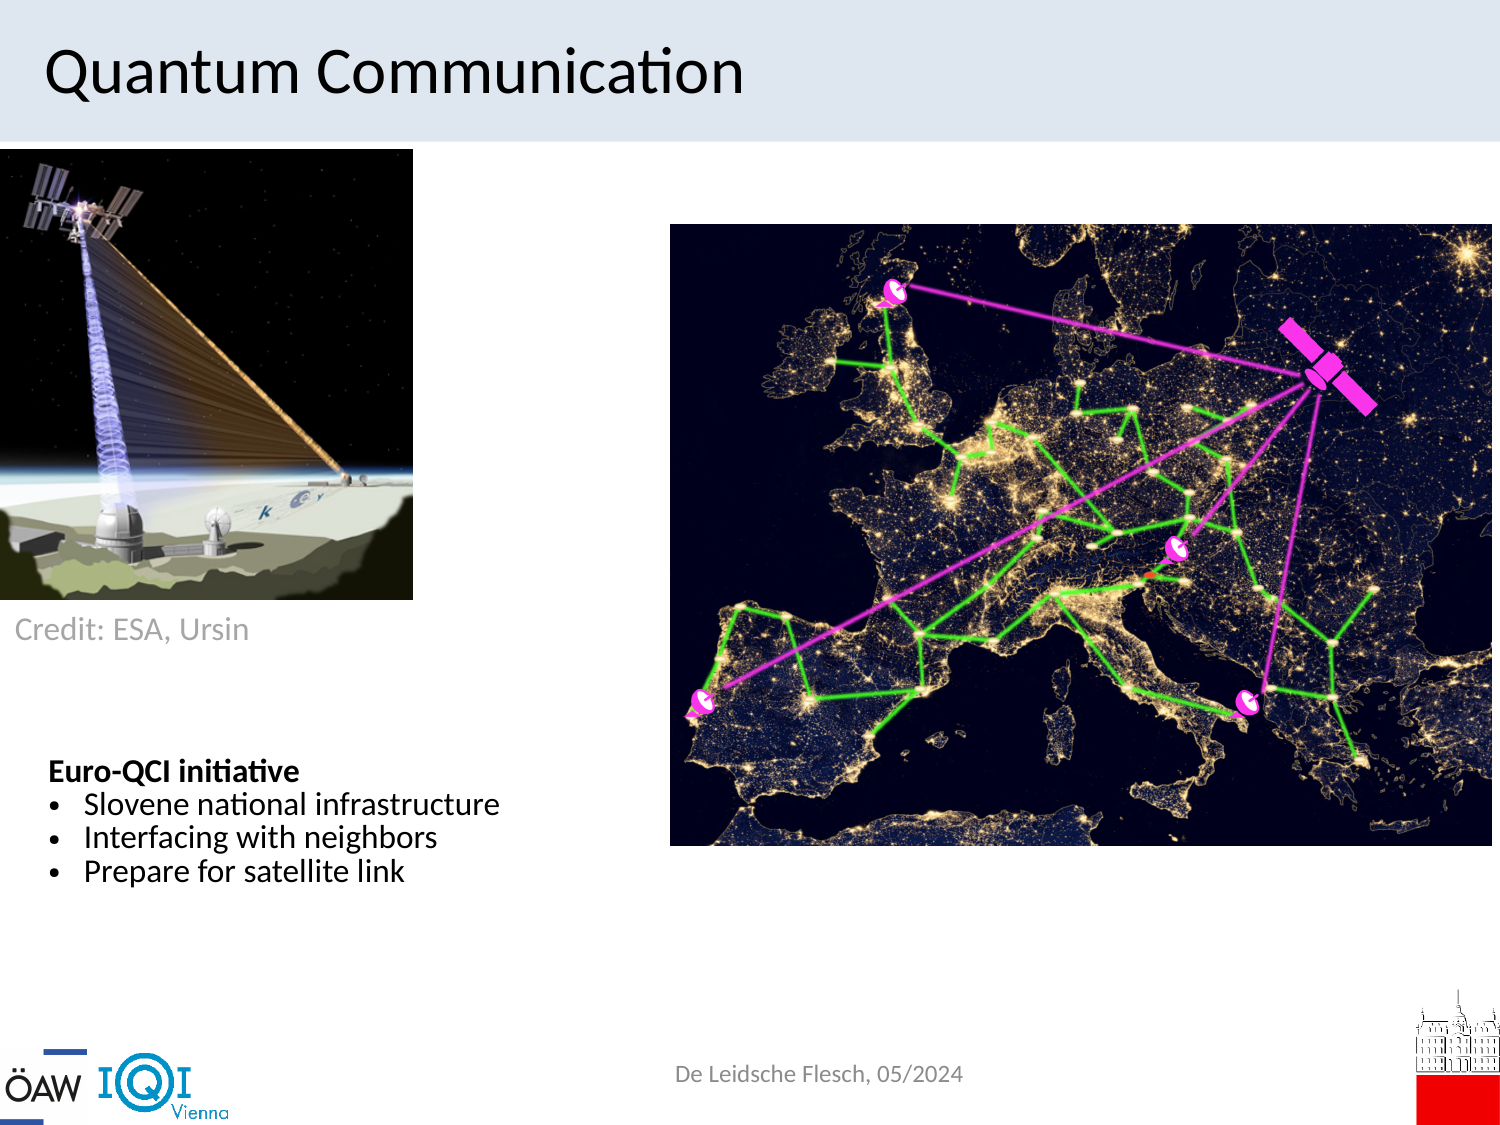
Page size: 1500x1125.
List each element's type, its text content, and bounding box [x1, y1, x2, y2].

text_box Euro-QCI initiative Slovene national infrastructure Interfacing with neighbors Prepare for satellite link [33, 750, 852, 898]
picture [1416, 988, 1500, 1125]
picture [0, 149, 413, 599]
picture [670, 224, 1492, 846]
picture [0, 1049, 87, 1125]
text_box Credit: ESA, Ursin [0, 599, 456, 655]
title Quantum Communication [29, 7, 1317, 126]
picture [94, 1049, 234, 1124]
